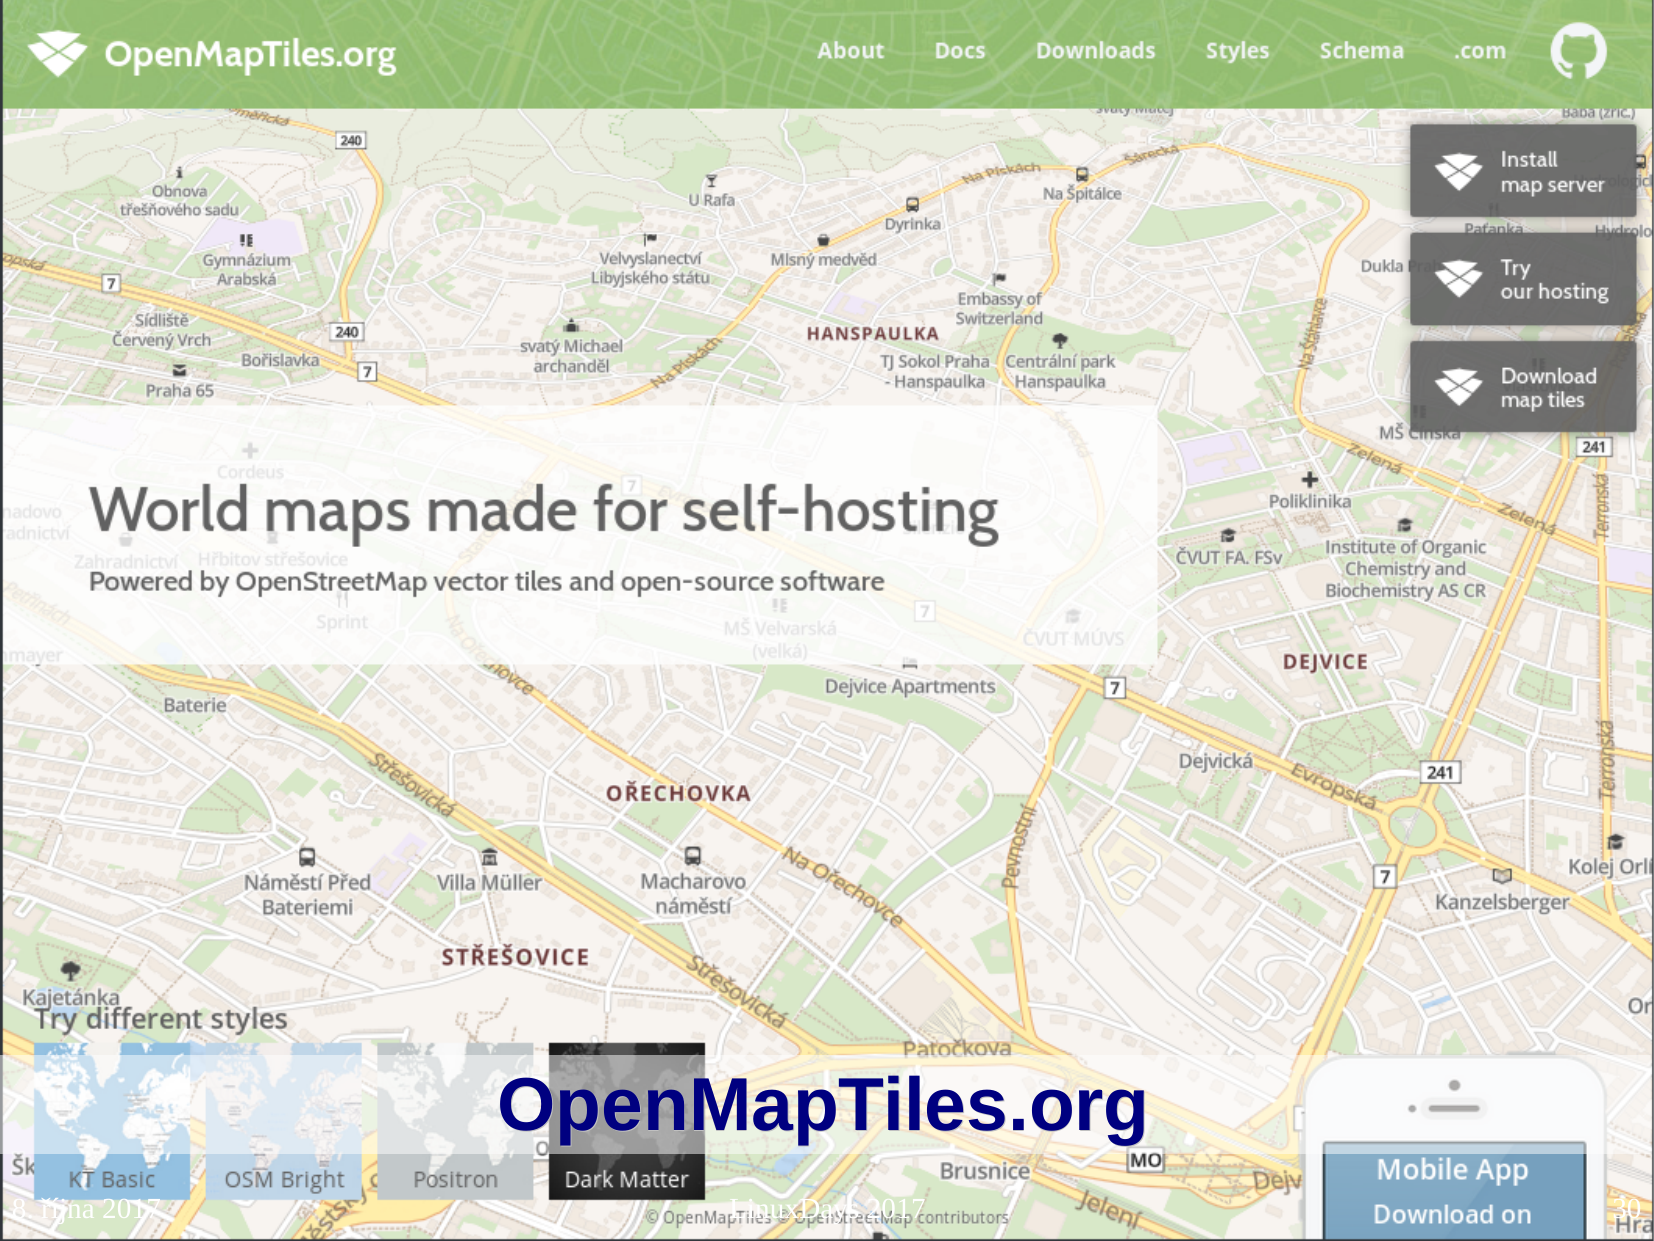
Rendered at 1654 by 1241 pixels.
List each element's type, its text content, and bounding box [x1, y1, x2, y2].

picture [0, 0, 1654, 1241]
text_box OpenMapTiles.org [0, 1055, 1651, 1154]
